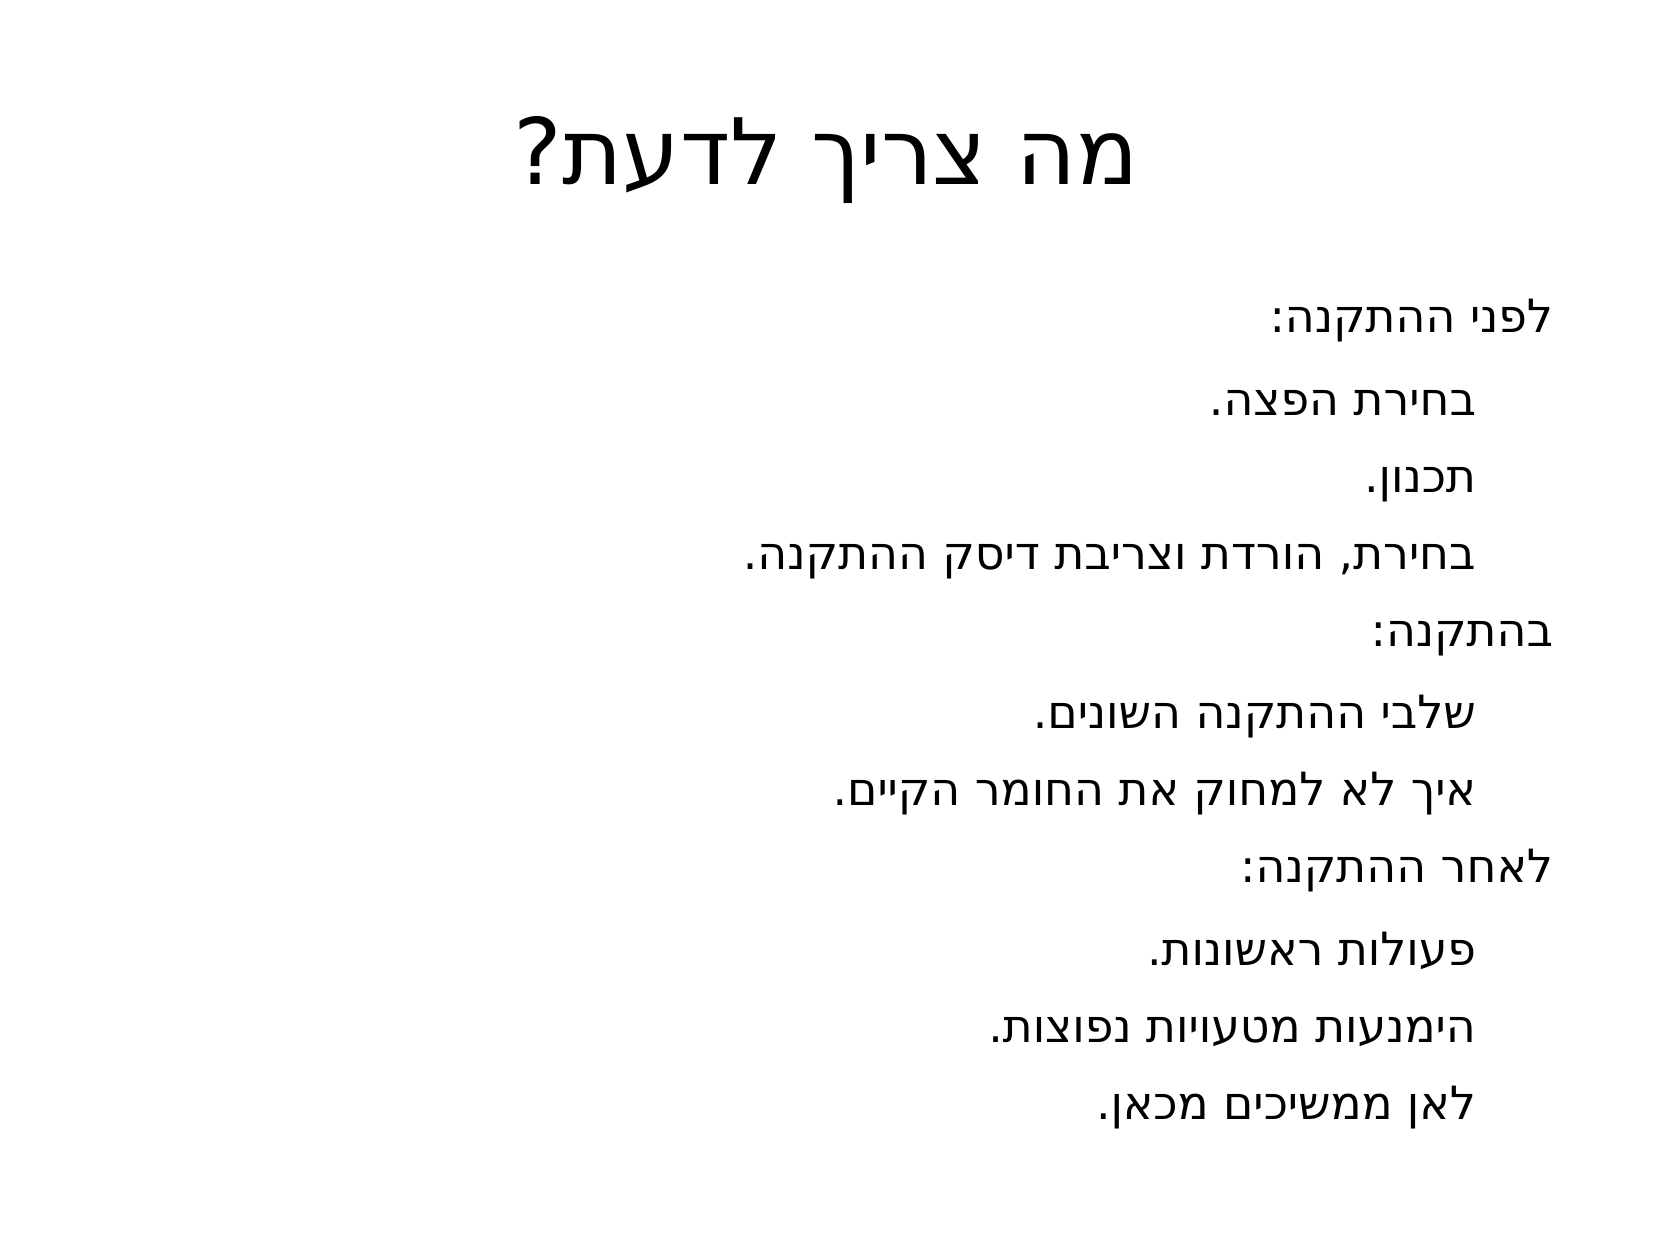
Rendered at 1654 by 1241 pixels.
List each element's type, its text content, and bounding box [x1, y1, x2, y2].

title מה צריך לדעת? [82, 49, 1571, 257]
list לפני ההתקנה: בחירת הפצה. תכנון. בחירת, הורדת וצריבת דיסק ההתקנה. בהתקנה: שלבי ההתקנה השונים. איך לא למחוק את החומר הקיים. לאחר ההתקנה: פעולות ראשונות. הימנעות מטעויות נפוצות. לאן ממשיכים מכאן. [82, 290, 1571, 1155]
